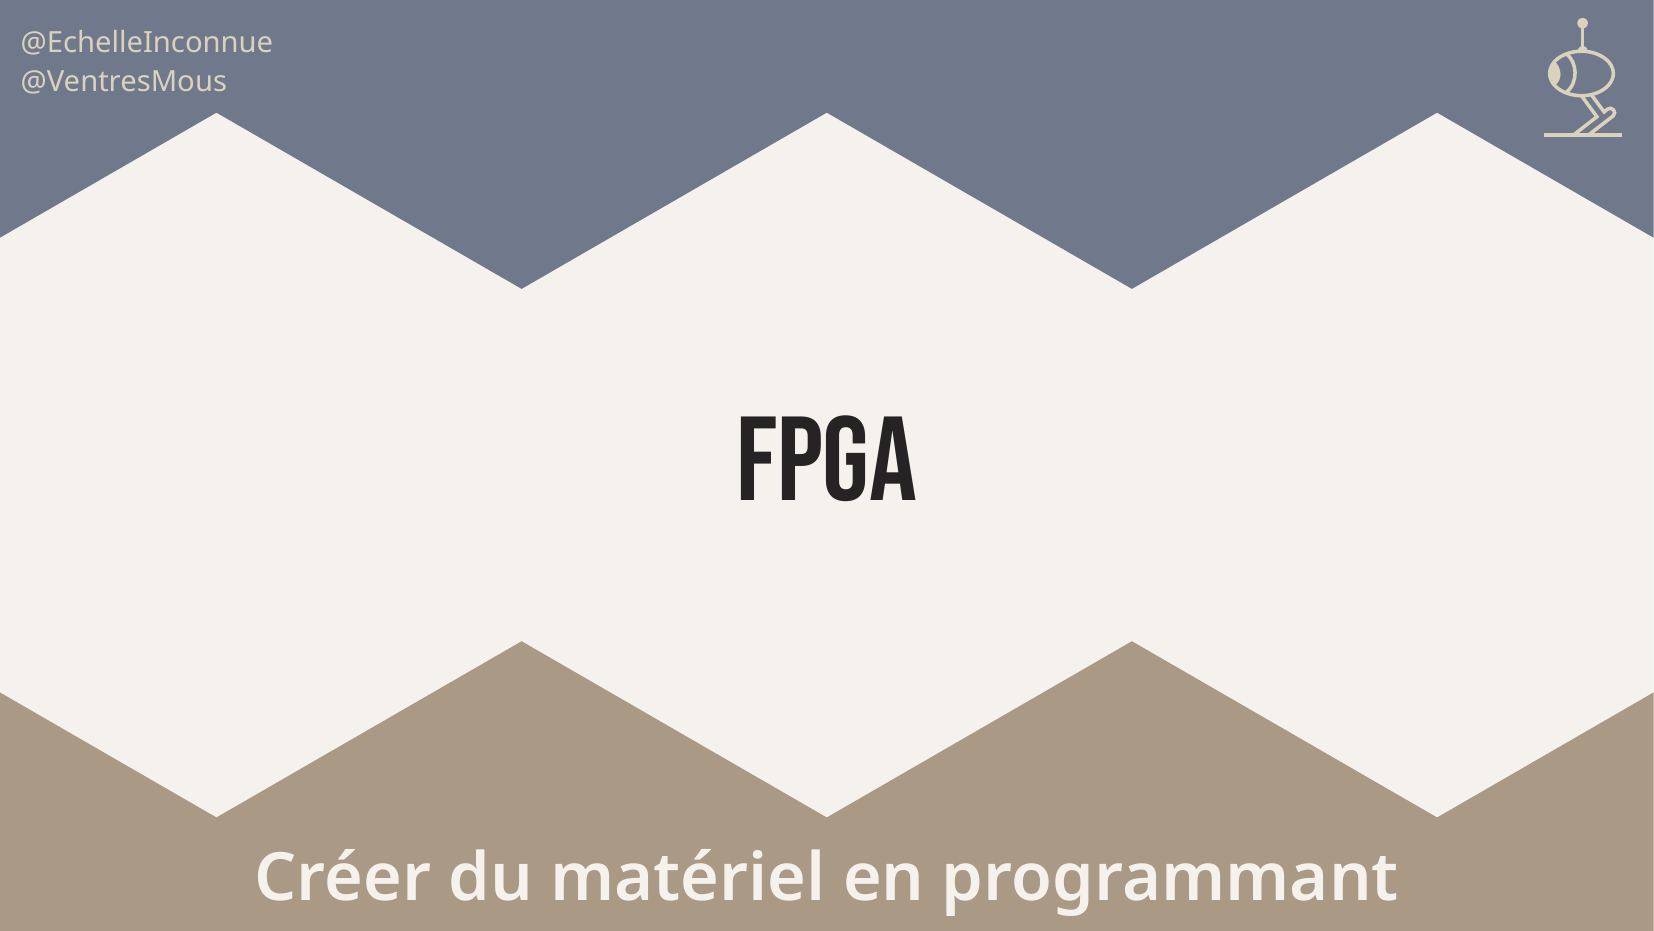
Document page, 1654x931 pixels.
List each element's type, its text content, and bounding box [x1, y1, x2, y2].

subtitle Créer du matériel en programmant [41, 830, 1613, 918]
title FPGA [31, 304, 1622, 626]
picture [1523, 17, 1643, 138]
text_box @EchelleInconnue @VentresMous [5, 13, 263, 105]
